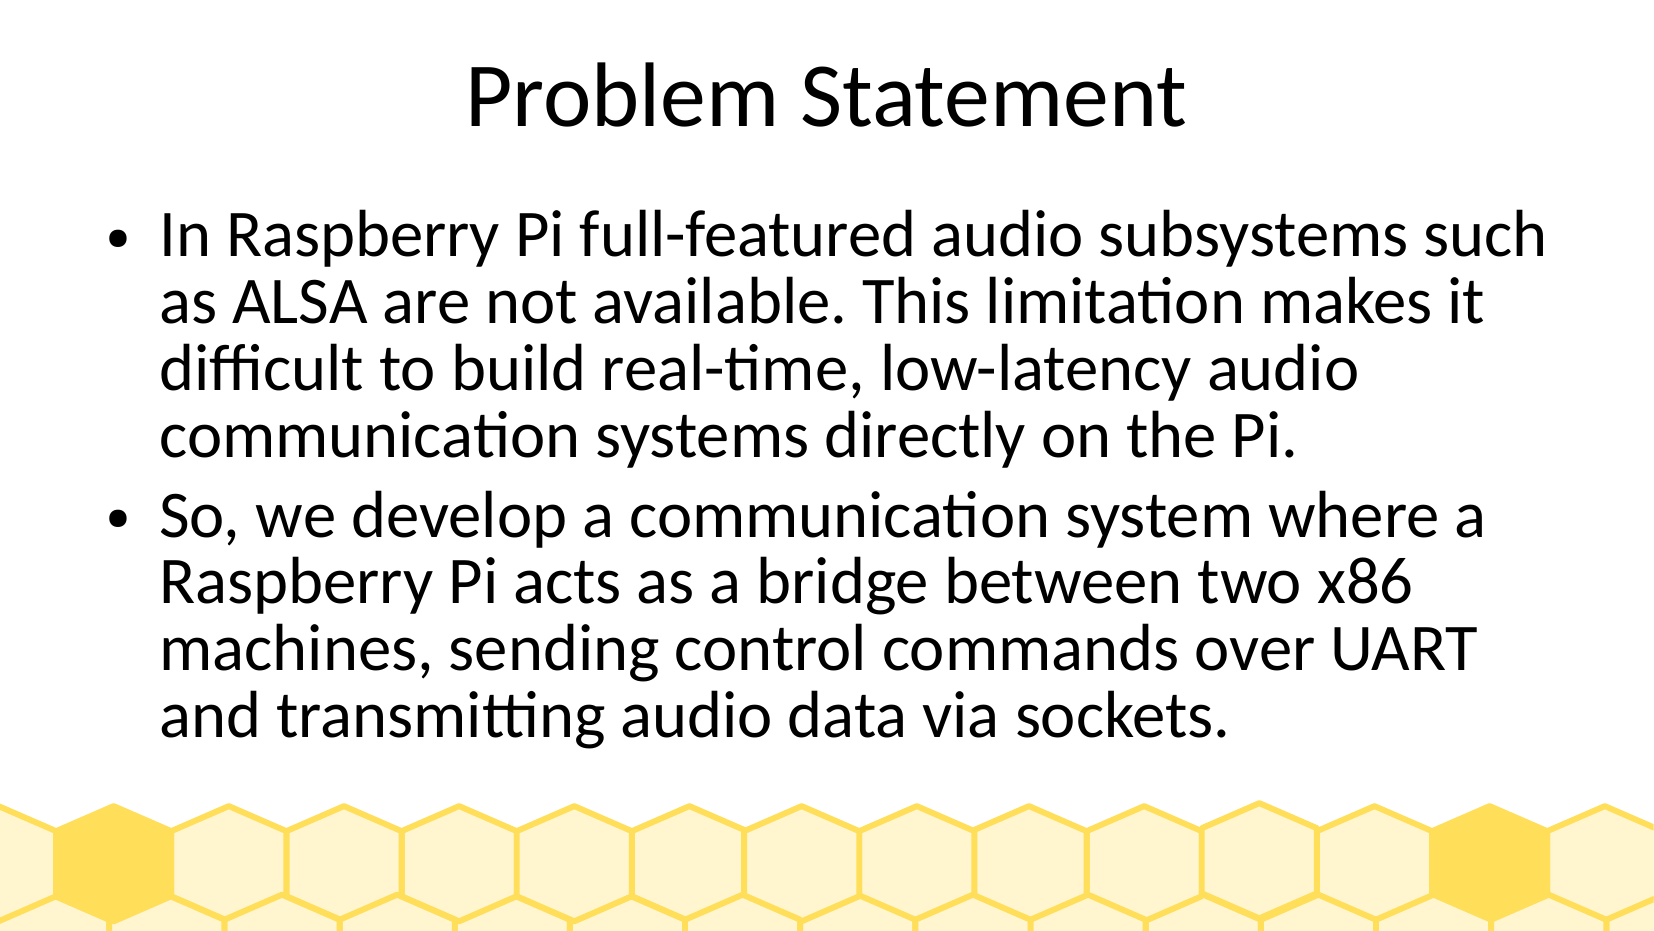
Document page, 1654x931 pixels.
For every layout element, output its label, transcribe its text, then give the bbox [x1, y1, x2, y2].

title Problem Statement [88, 29, 1565, 178]
list In Raspberry Pi full-featured audio subsystems such as ALSA are not available. This limitation makes it difficult to build real-time, low-latency audio communication systems directly on the Pi. So, we develop a communication system where a Raspberry Pi acts as a bridge between two x86 machines, sending control commands over UART and transmitting audio data via sockets. [88, 206, 1565, 768]
